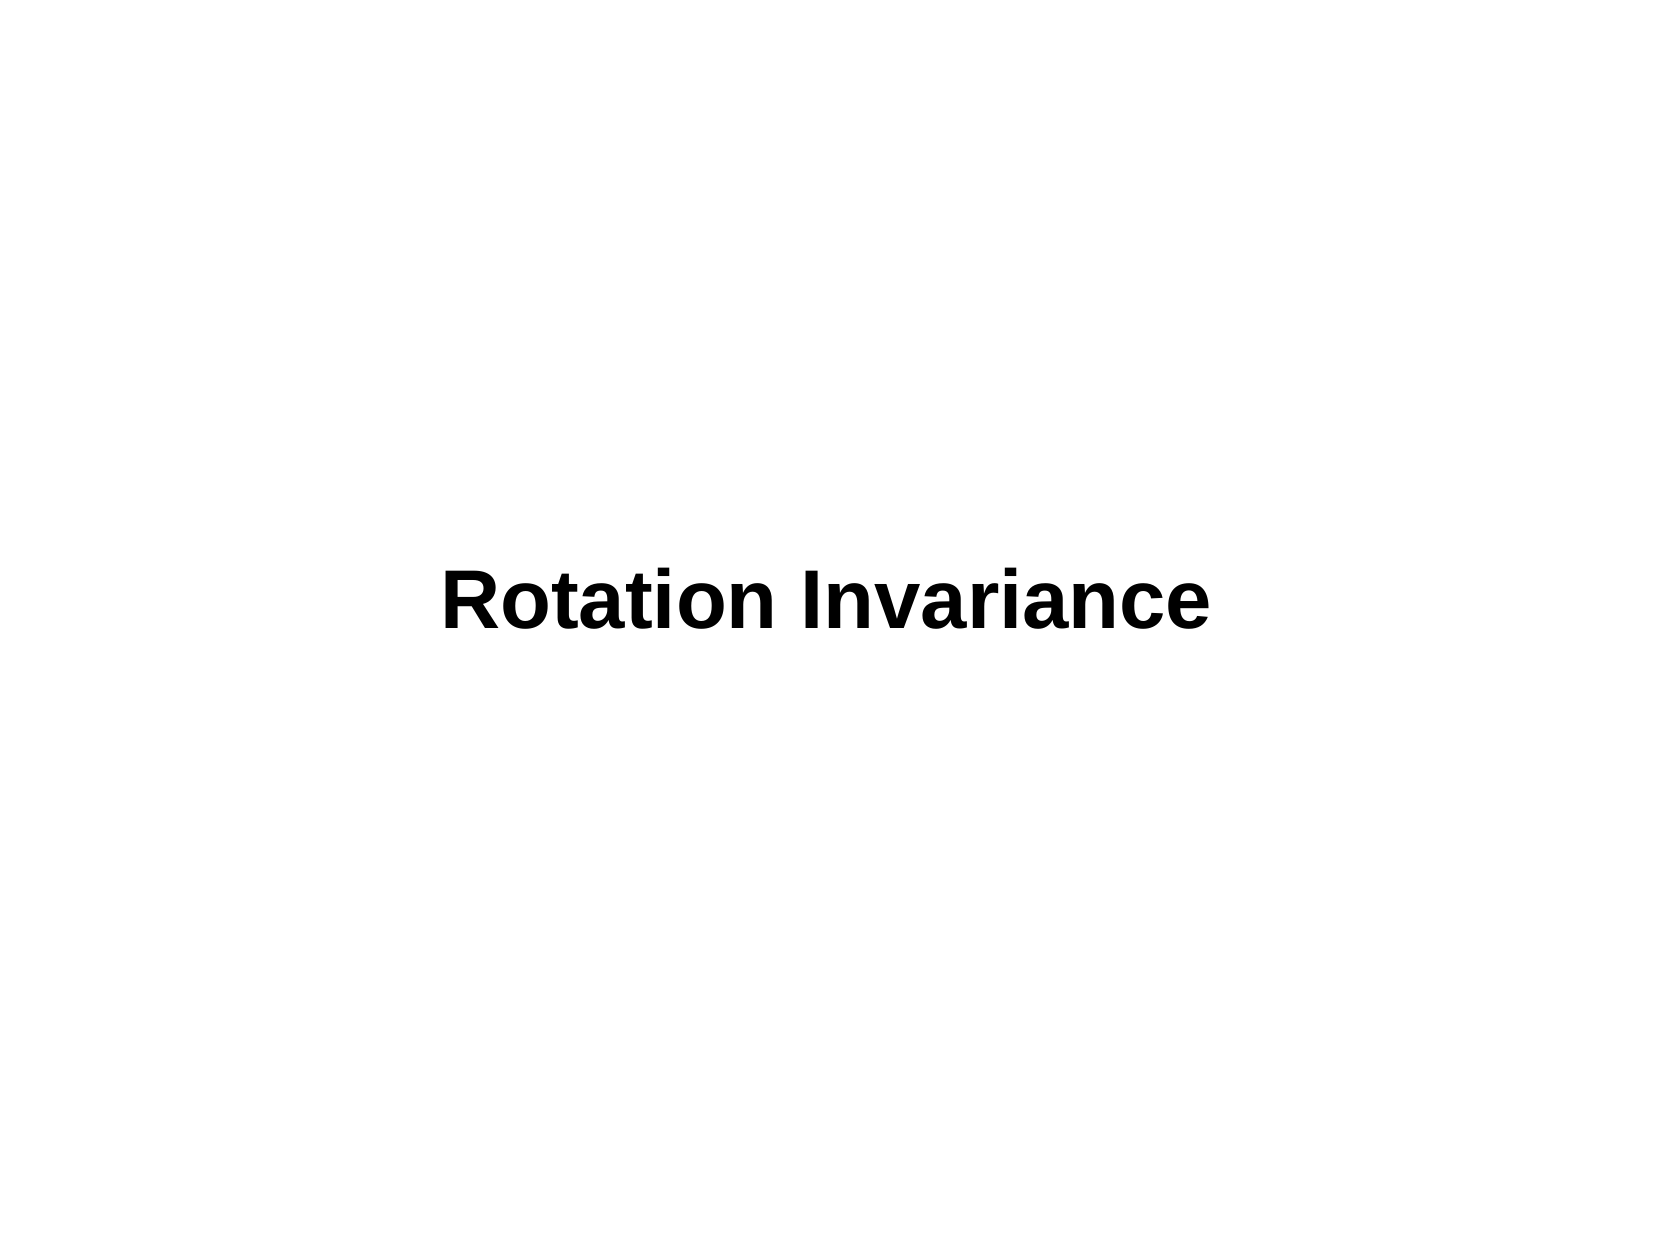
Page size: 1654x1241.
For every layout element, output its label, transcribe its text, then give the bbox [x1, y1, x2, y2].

subtitle Rotation Invariance [82, 120, 1571, 1081]
